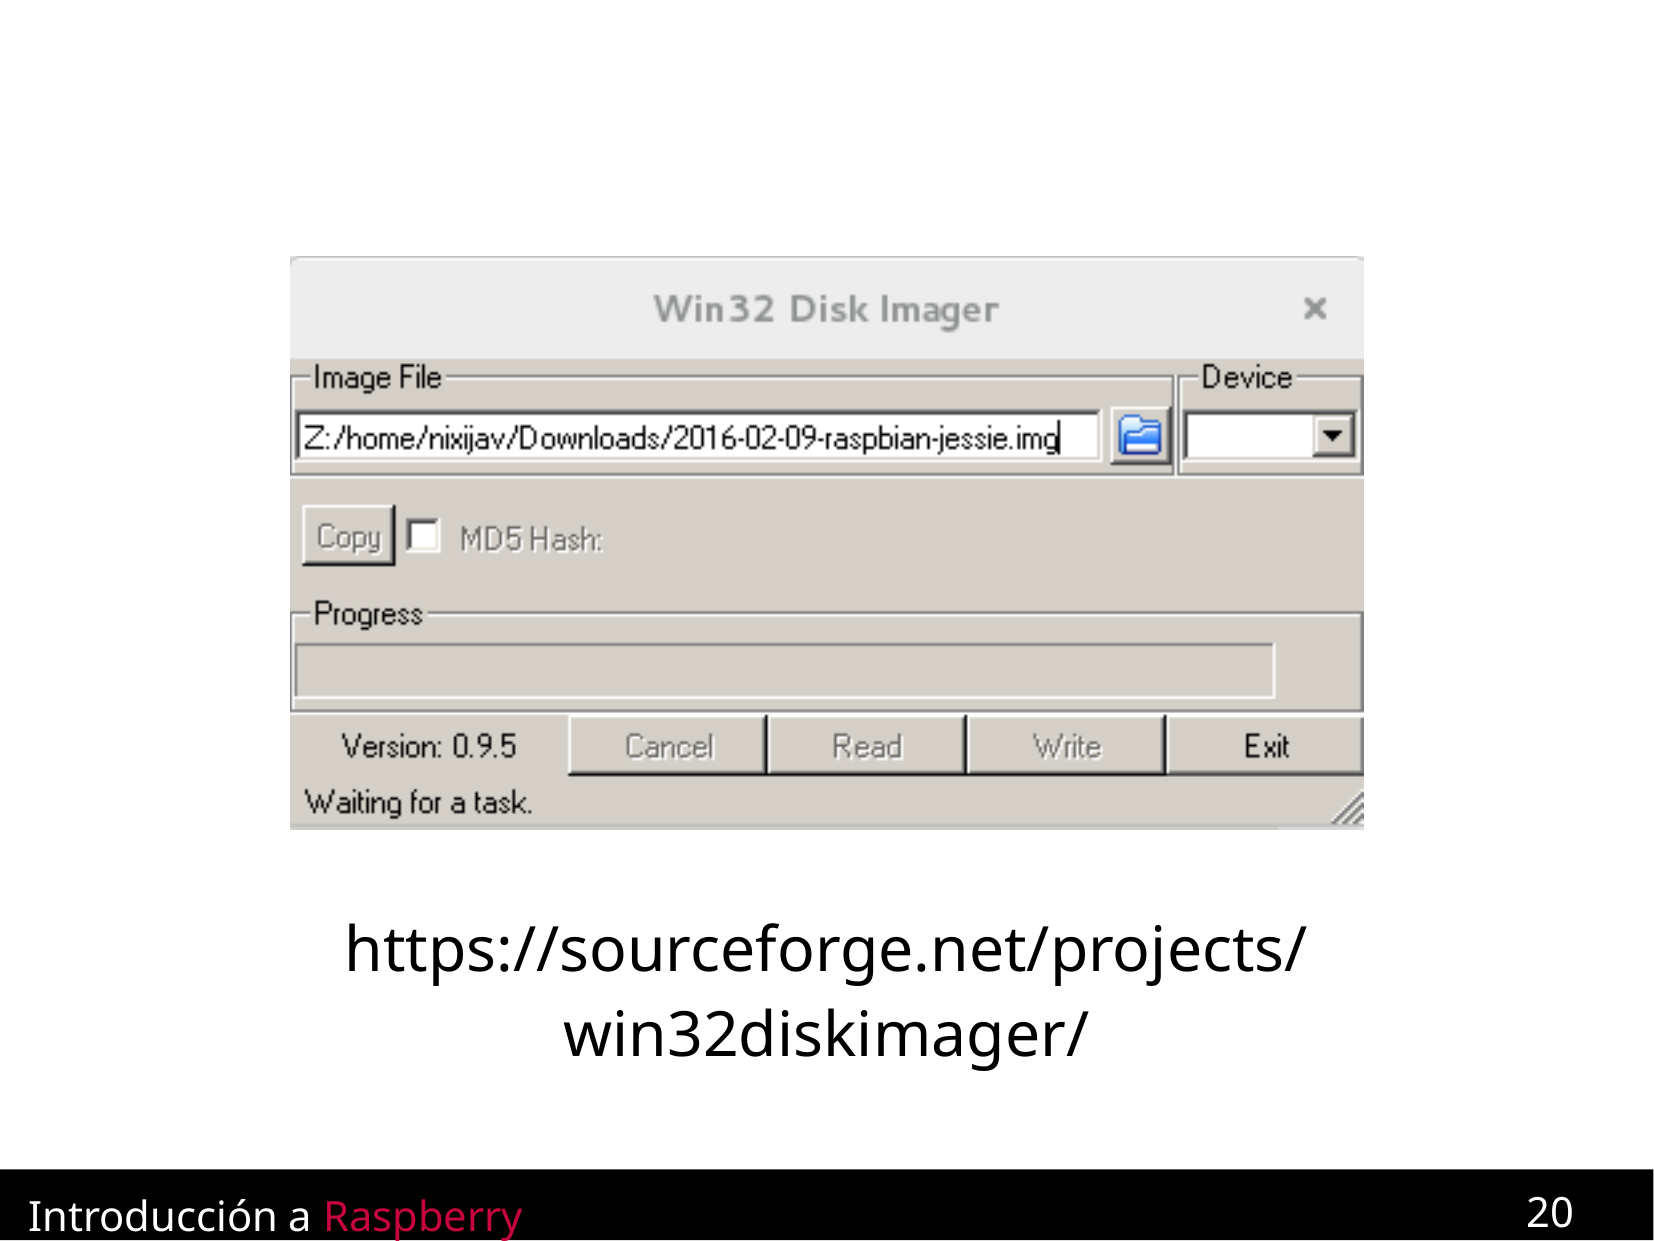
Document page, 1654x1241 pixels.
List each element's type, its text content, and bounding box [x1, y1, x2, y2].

picture [290, 256, 1364, 831]
text_box Introducción a Raspberry Pi [13, 1179, 556, 1241]
title https://sourceforge.net/projects/win32diskimager/ [82, 885, 1571, 1093]
text_box [0, 0, 1654, 1241]
text_box <number> [1521, 1175, 1654, 1241]
